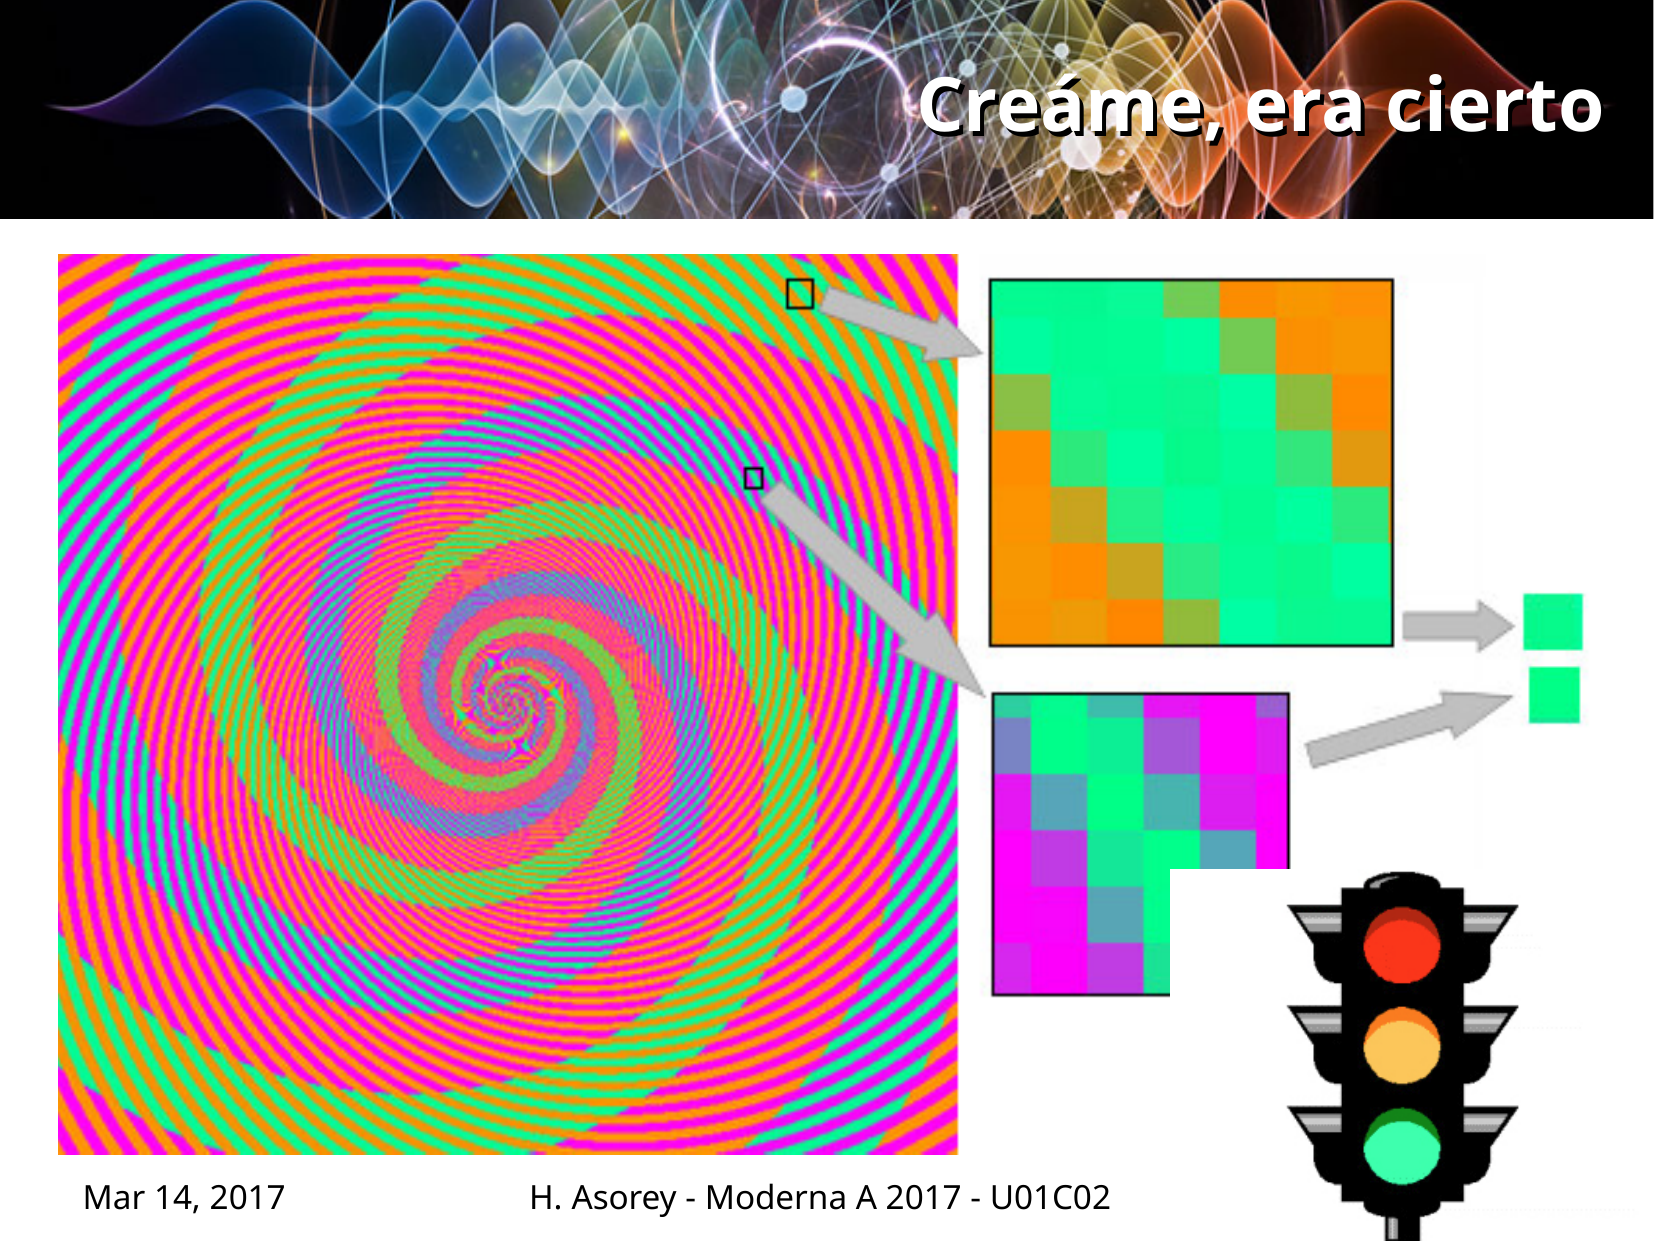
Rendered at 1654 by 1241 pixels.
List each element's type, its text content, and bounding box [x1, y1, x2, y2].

picture [0, 0, 1654, 219]
picture [58, 254, 1639, 1241]
title Creáme, era cierto [45, 15, 1606, 191]
